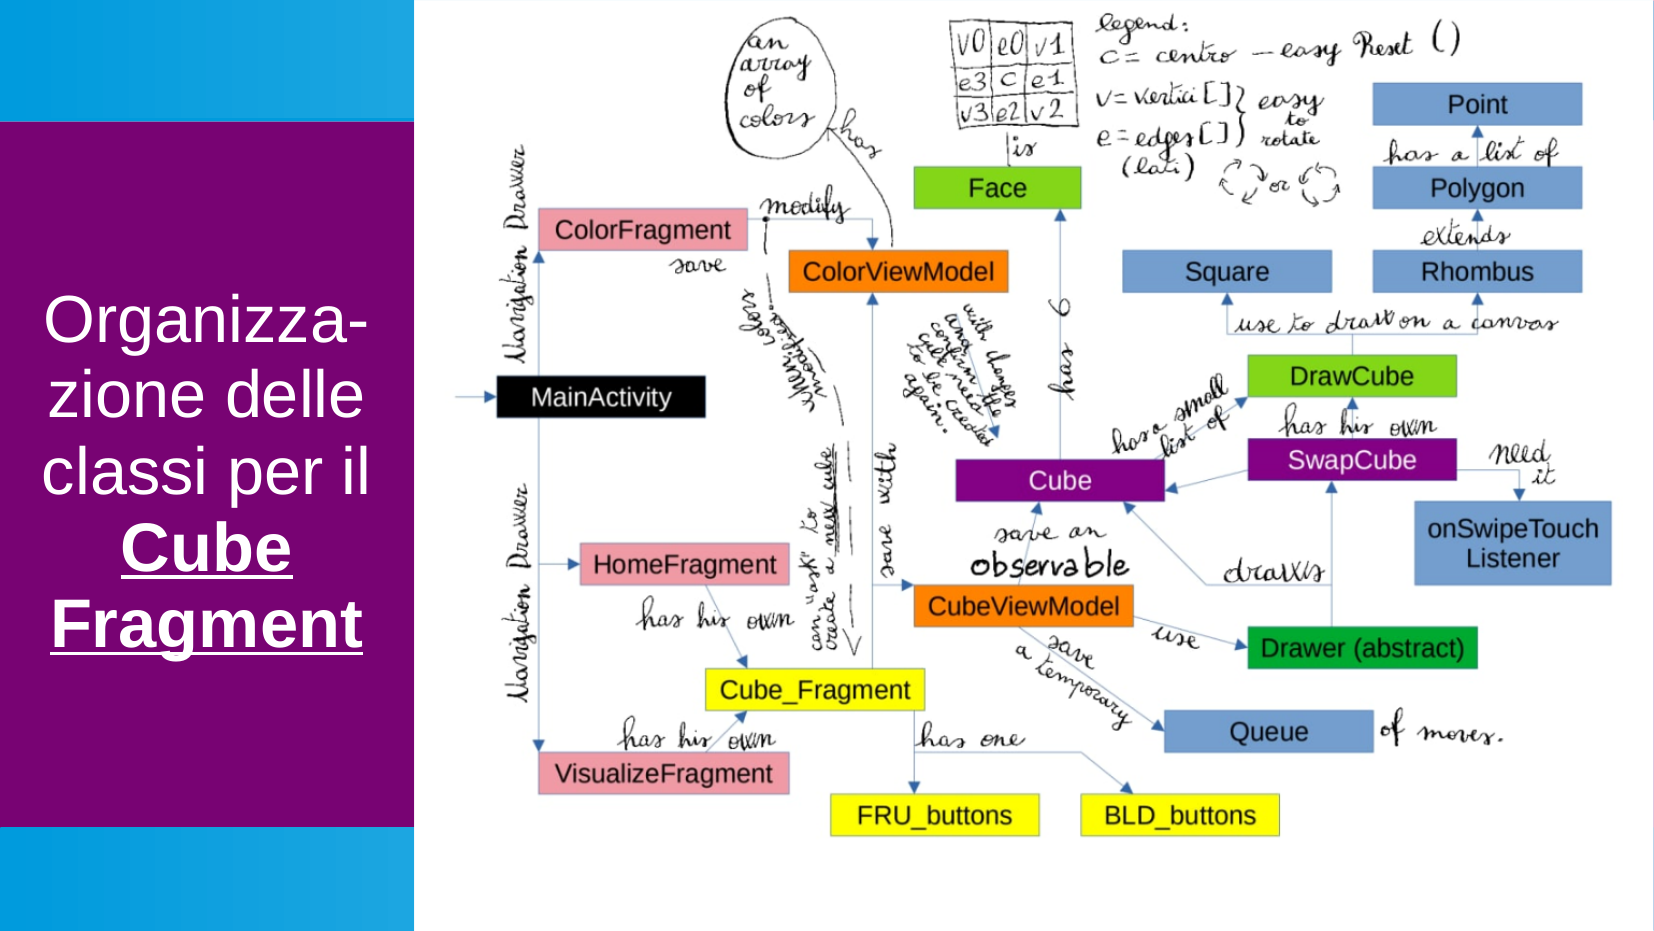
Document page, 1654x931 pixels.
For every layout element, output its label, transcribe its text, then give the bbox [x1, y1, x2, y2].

title Organizza-zione delle classi per il Cube Fragment [0, 118, 413, 827]
picture [413, 0, 1654, 931]
